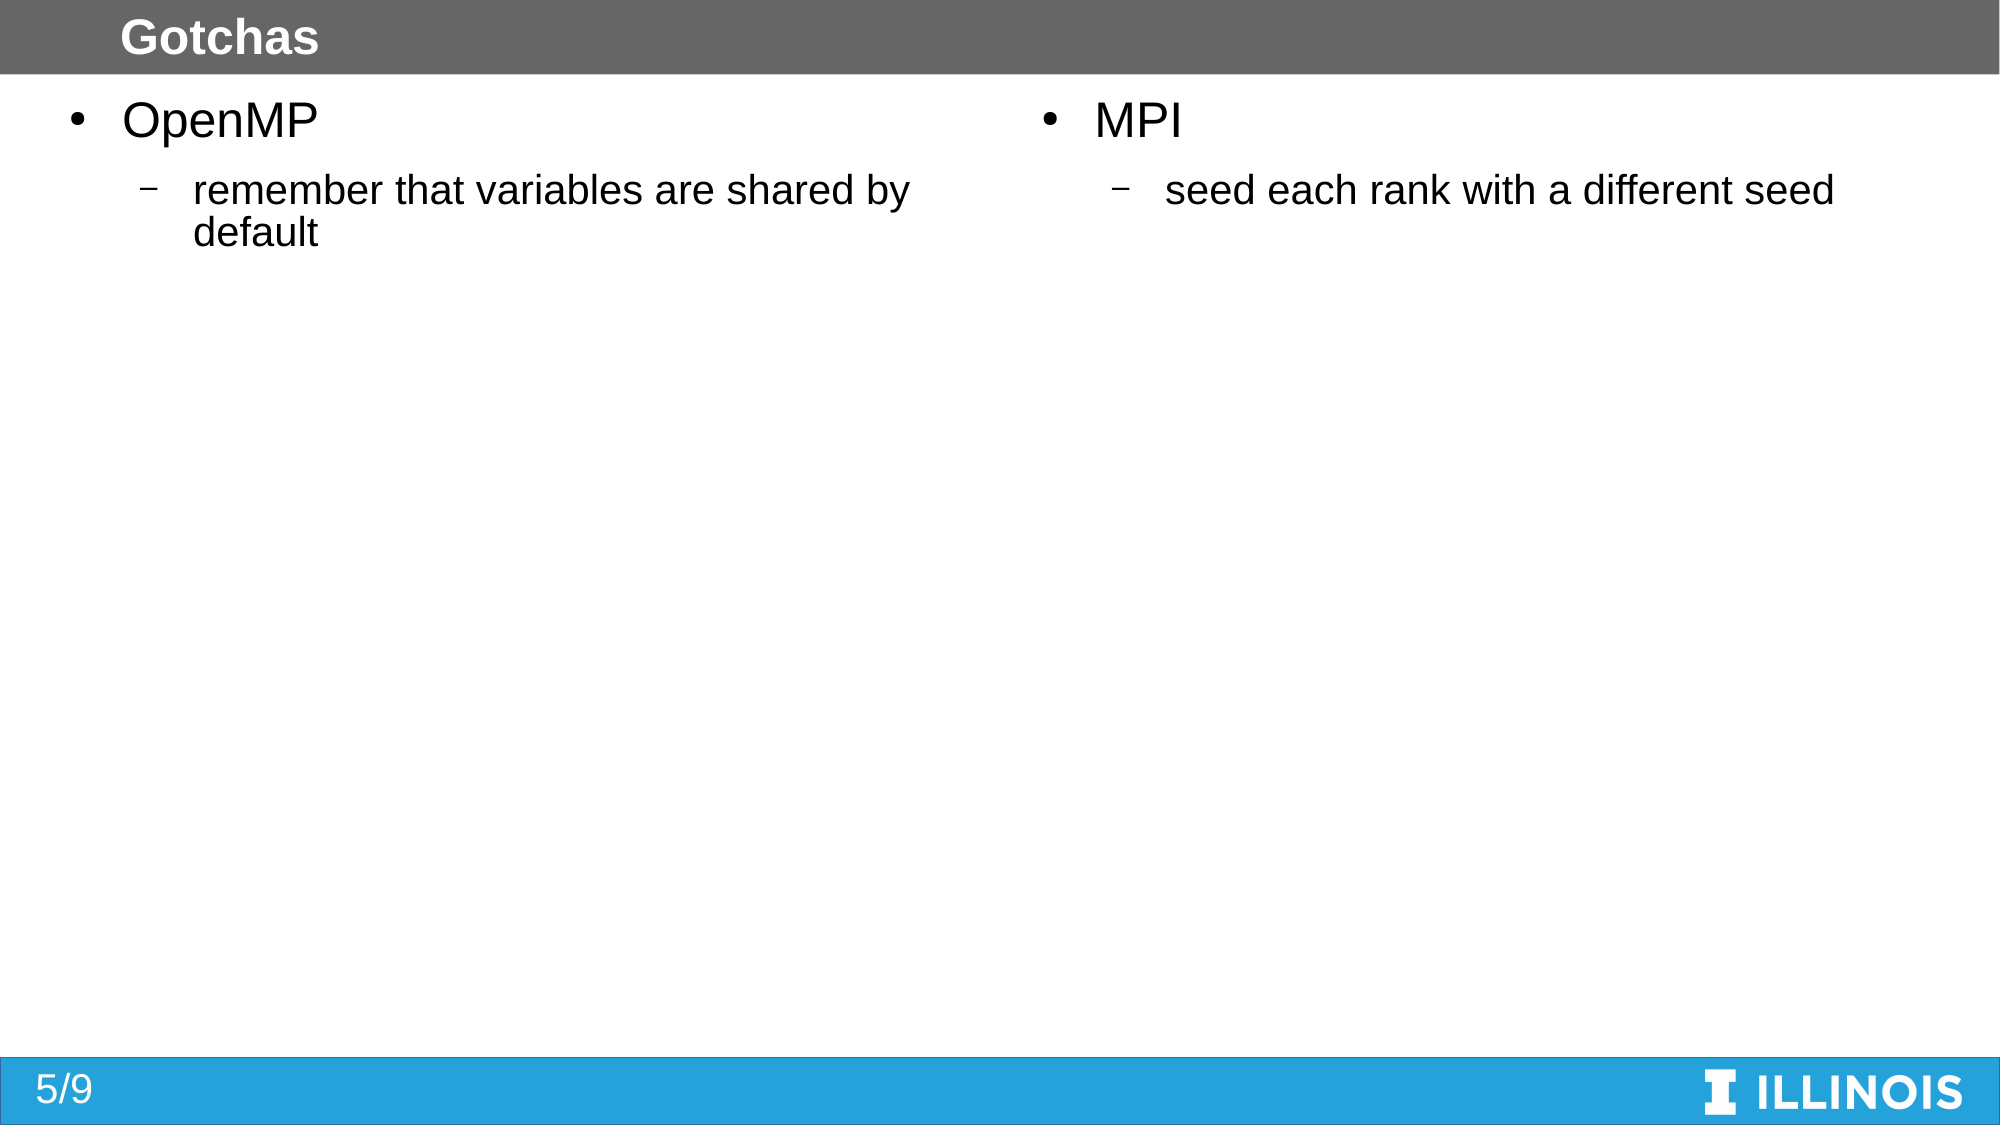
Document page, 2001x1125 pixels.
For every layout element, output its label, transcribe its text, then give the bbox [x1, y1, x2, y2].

title Gotchas [0, 0, 2000, 75]
list MPI seed each rank with a different seed [1023, 97, 1950, 1058]
picture [1705, 1069, 1962, 1115]
list OpenMP remember that variables are shared by default [51, 97, 978, 1058]
